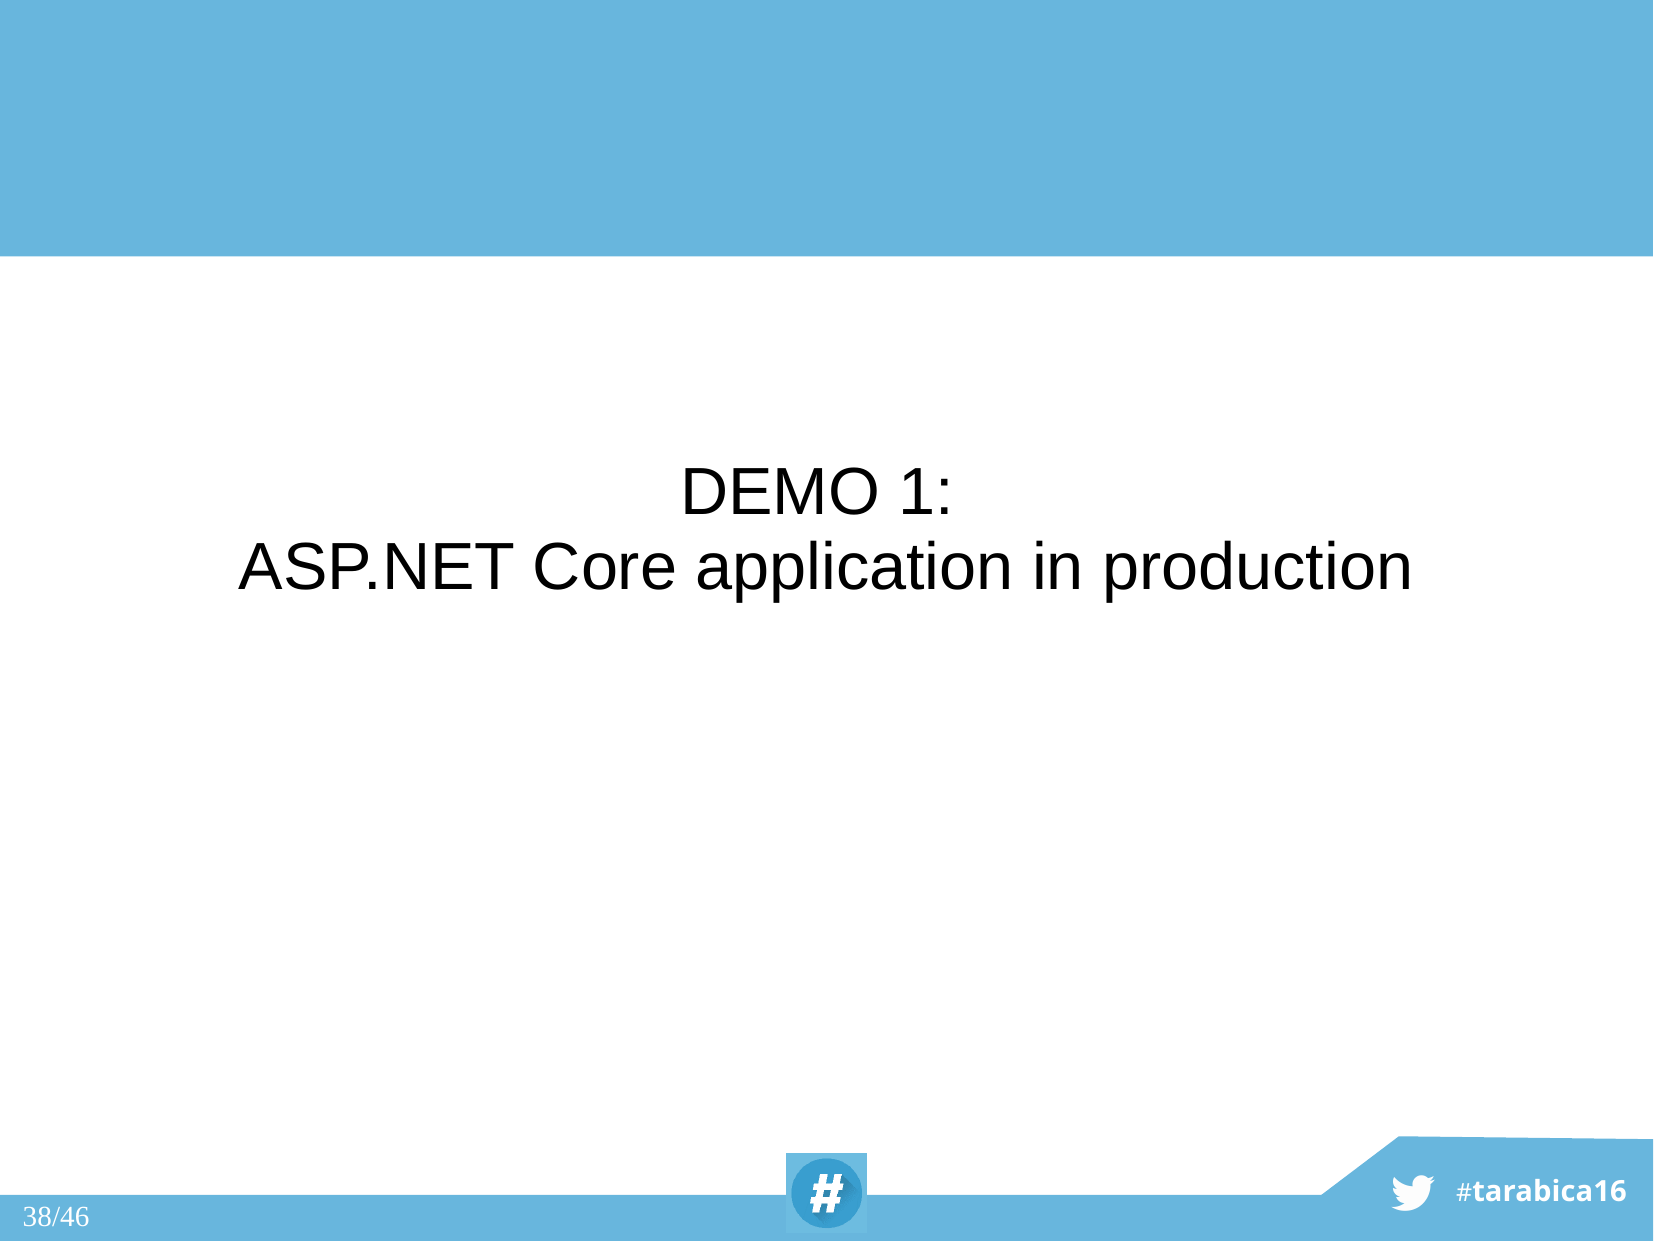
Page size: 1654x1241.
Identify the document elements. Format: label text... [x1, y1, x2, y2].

picture [786, 1153, 867, 1233]
subtitle DEMO 1: ASP.NET Core application in production [53, 49, 1600, 1009]
picture [1378, 1158, 1448, 1228]
